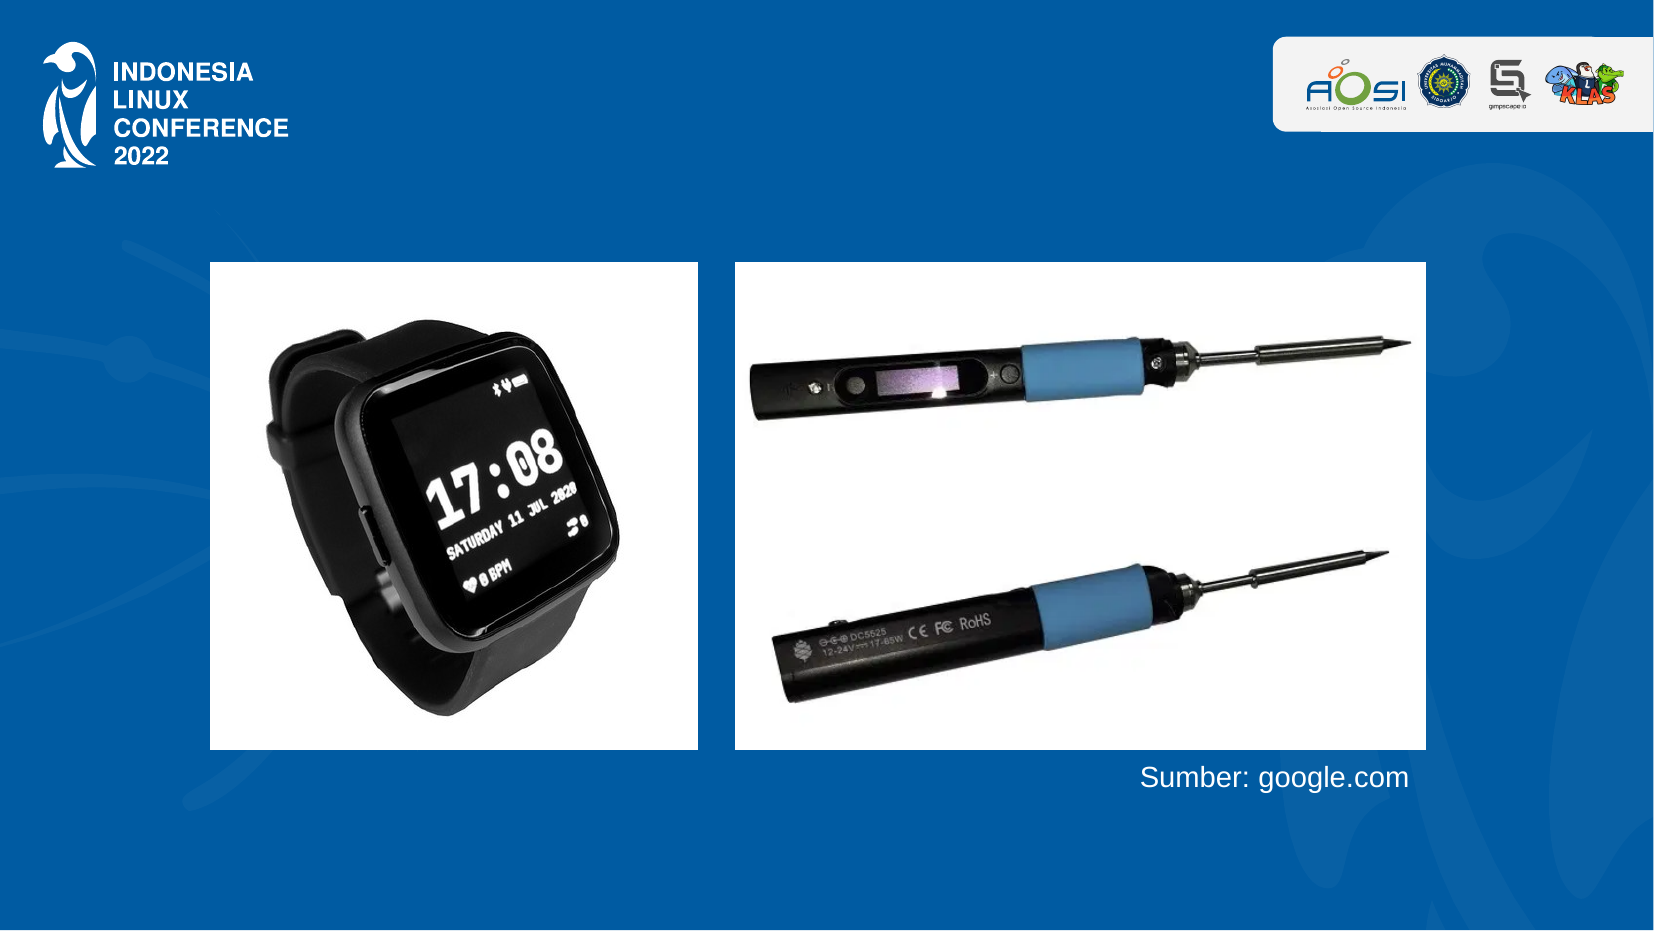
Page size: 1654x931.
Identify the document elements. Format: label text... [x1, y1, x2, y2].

picture [735, 262, 1426, 751]
picture [1417, 54, 1471, 108]
picture [1545, 62, 1624, 105]
text_box Sumber: google.com [1125, 753, 1425, 802]
picture [210, 262, 698, 751]
